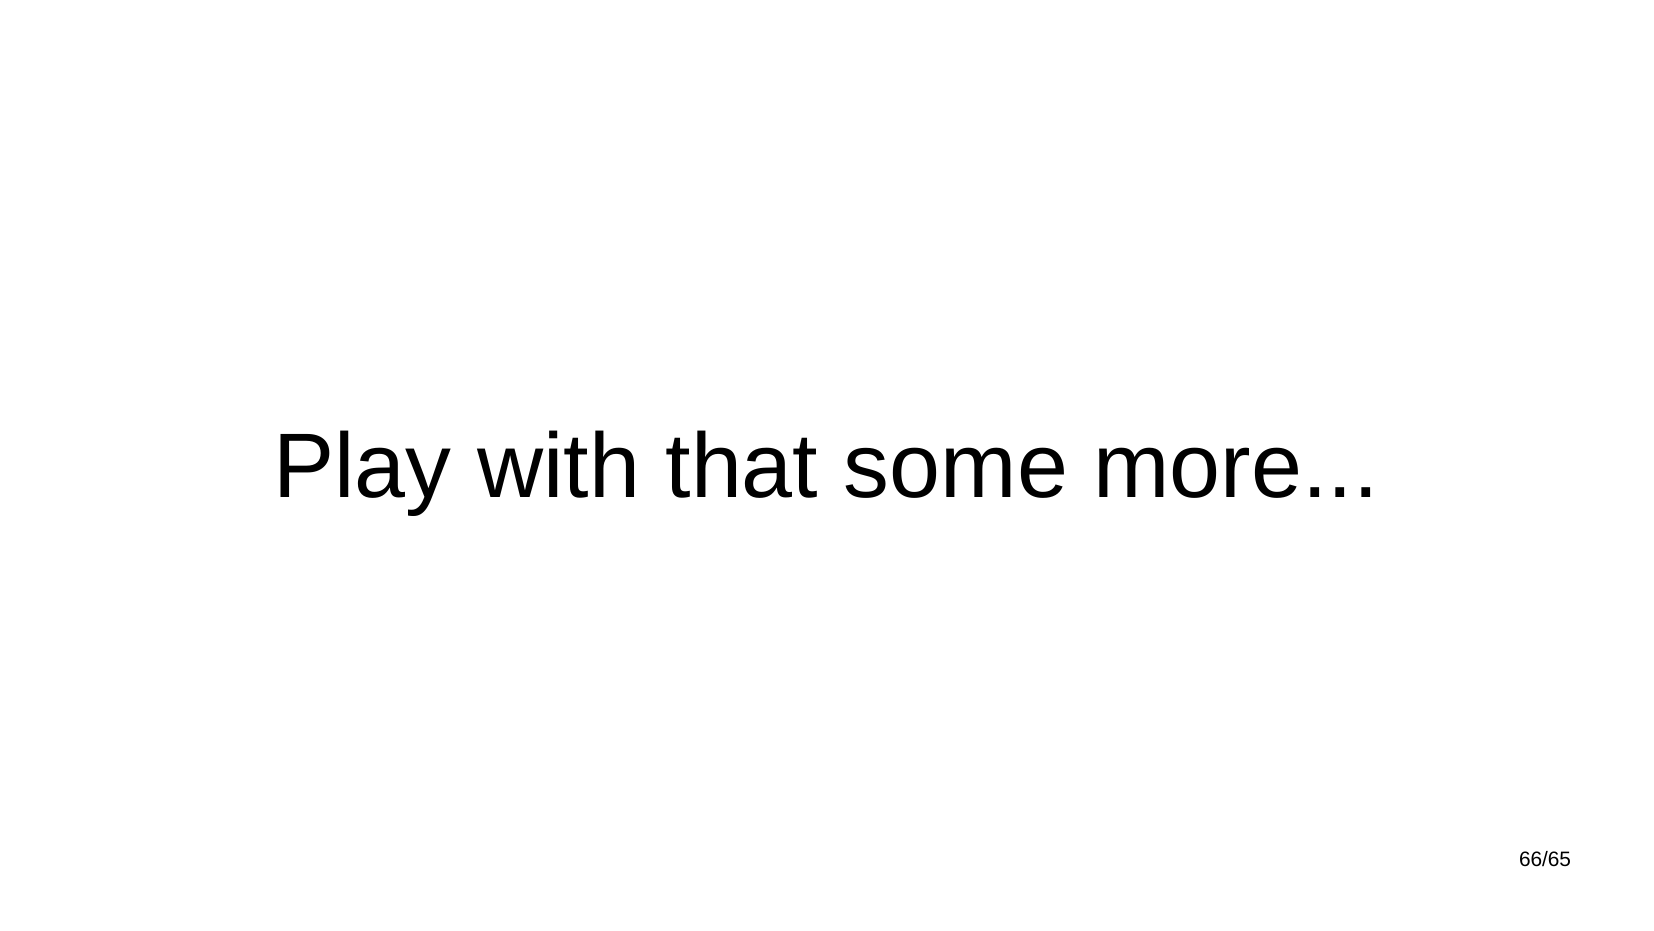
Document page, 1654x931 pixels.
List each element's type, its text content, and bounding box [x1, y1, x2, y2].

title Play with that some more... [82, 388, 1571, 544]
